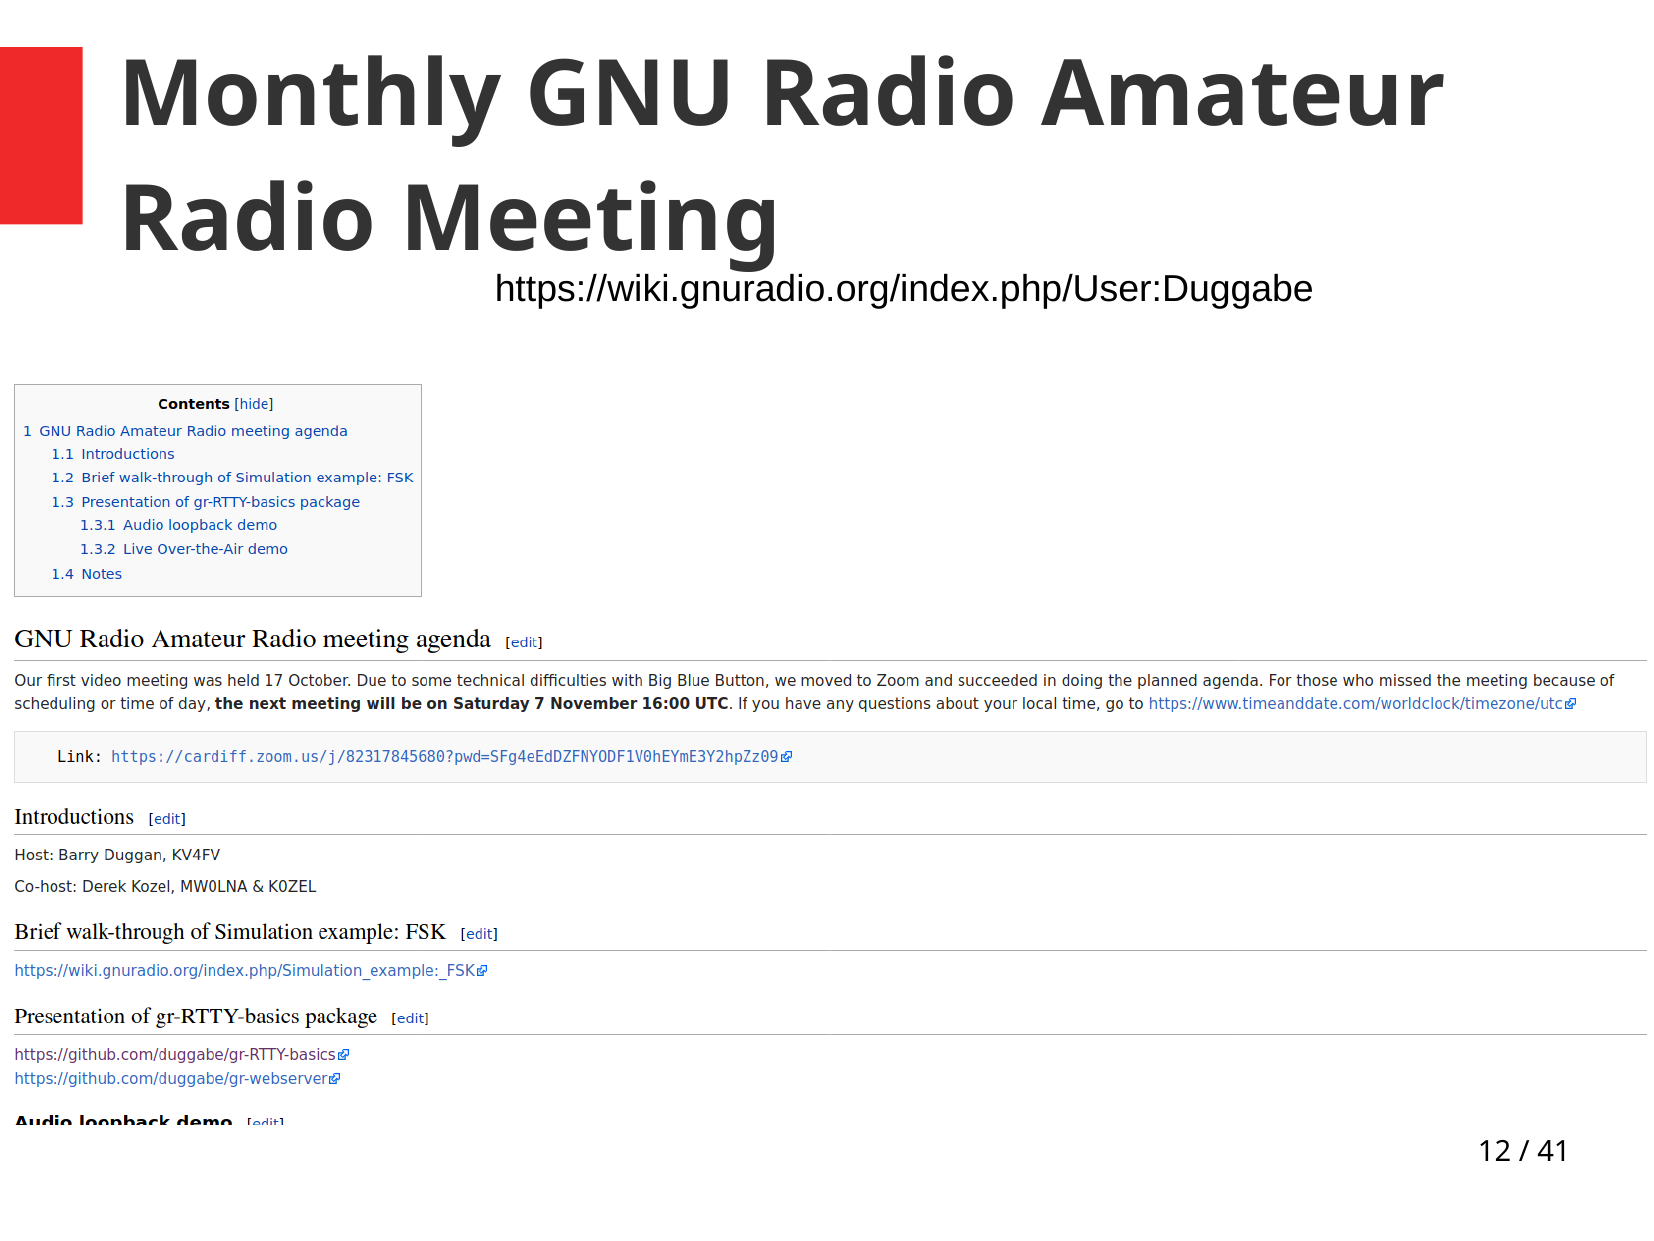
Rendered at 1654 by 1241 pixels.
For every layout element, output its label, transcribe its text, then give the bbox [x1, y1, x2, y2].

text_box https://wiki.gnuradio.org/index.php/User:Duggabe [480, 259, 1329, 317]
title Monthly GNU Radio Amateur Radio Meeting [118, 45, 1571, 260]
picture [0, 372, 1654, 1126]
